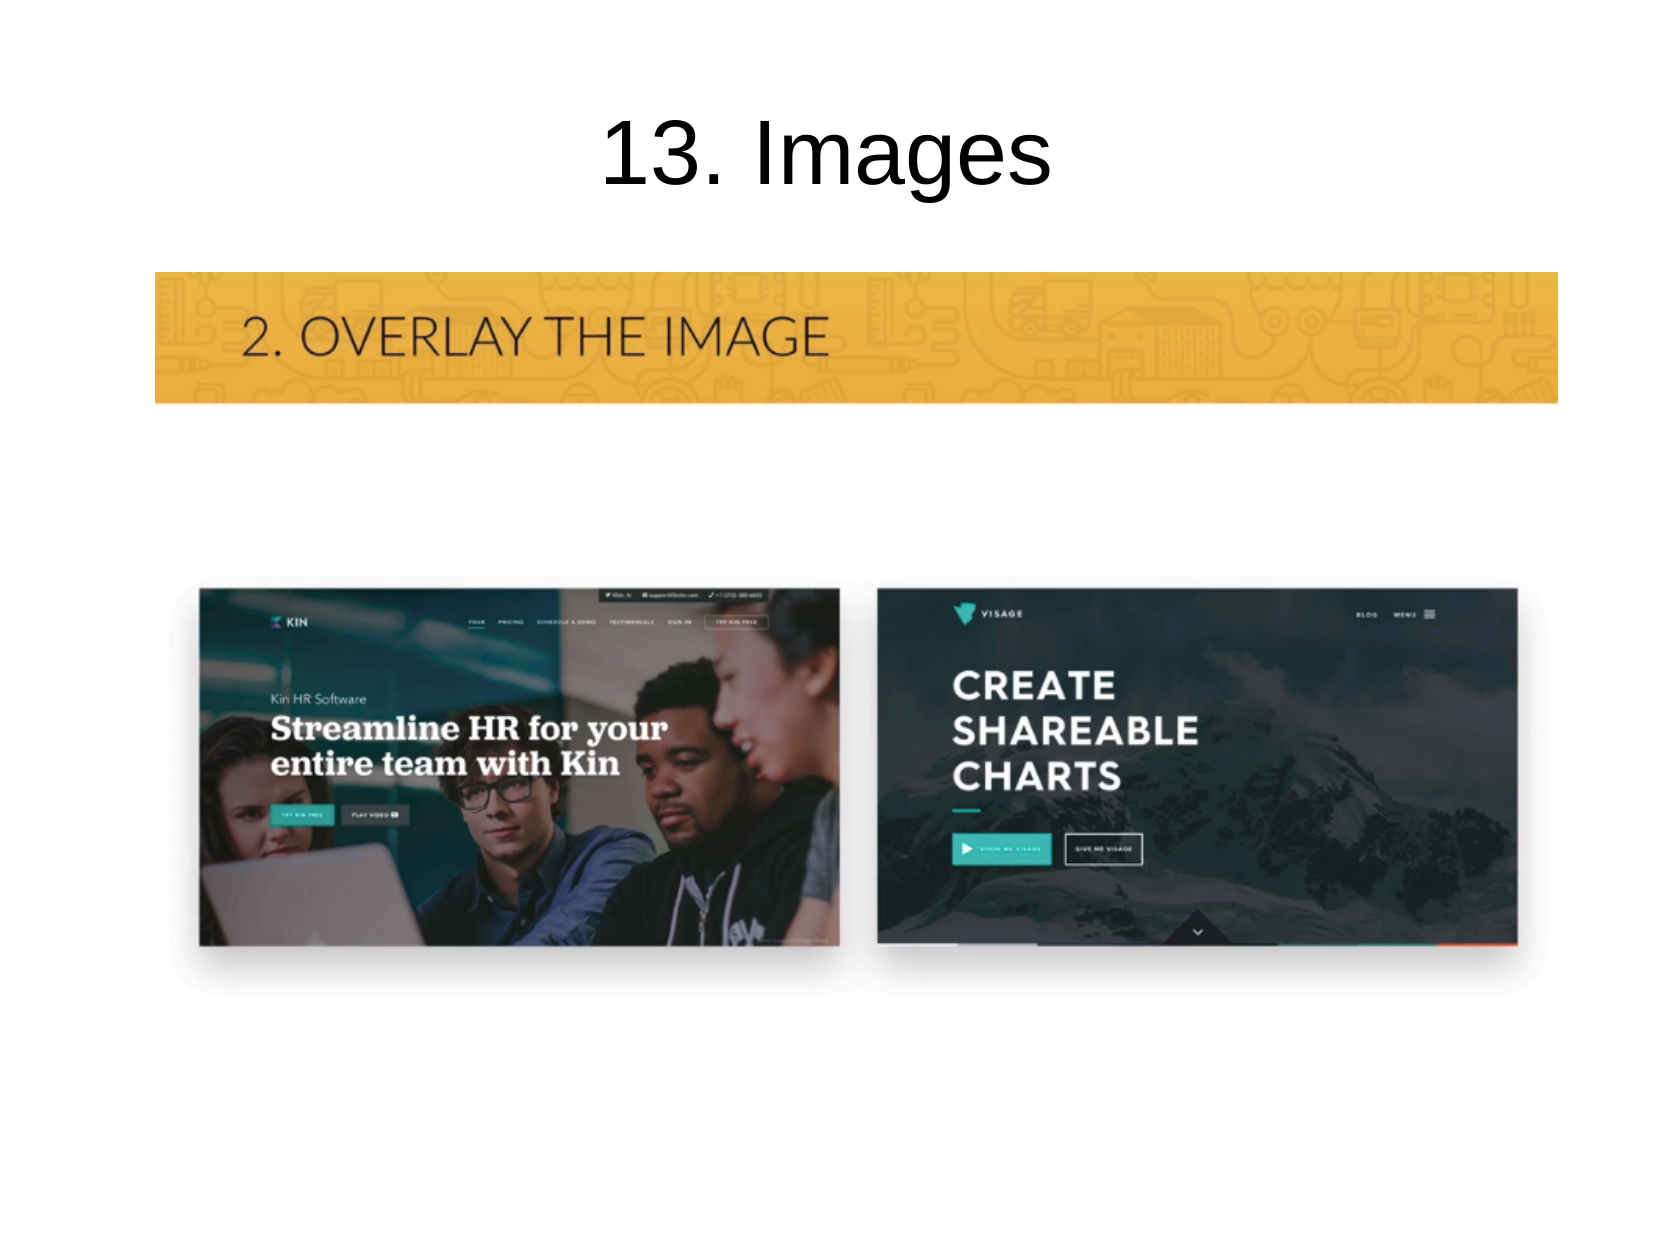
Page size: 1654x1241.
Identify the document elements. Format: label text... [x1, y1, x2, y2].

title 13. Images [82, 49, 1571, 257]
picture [155, 272, 1558, 1150]
